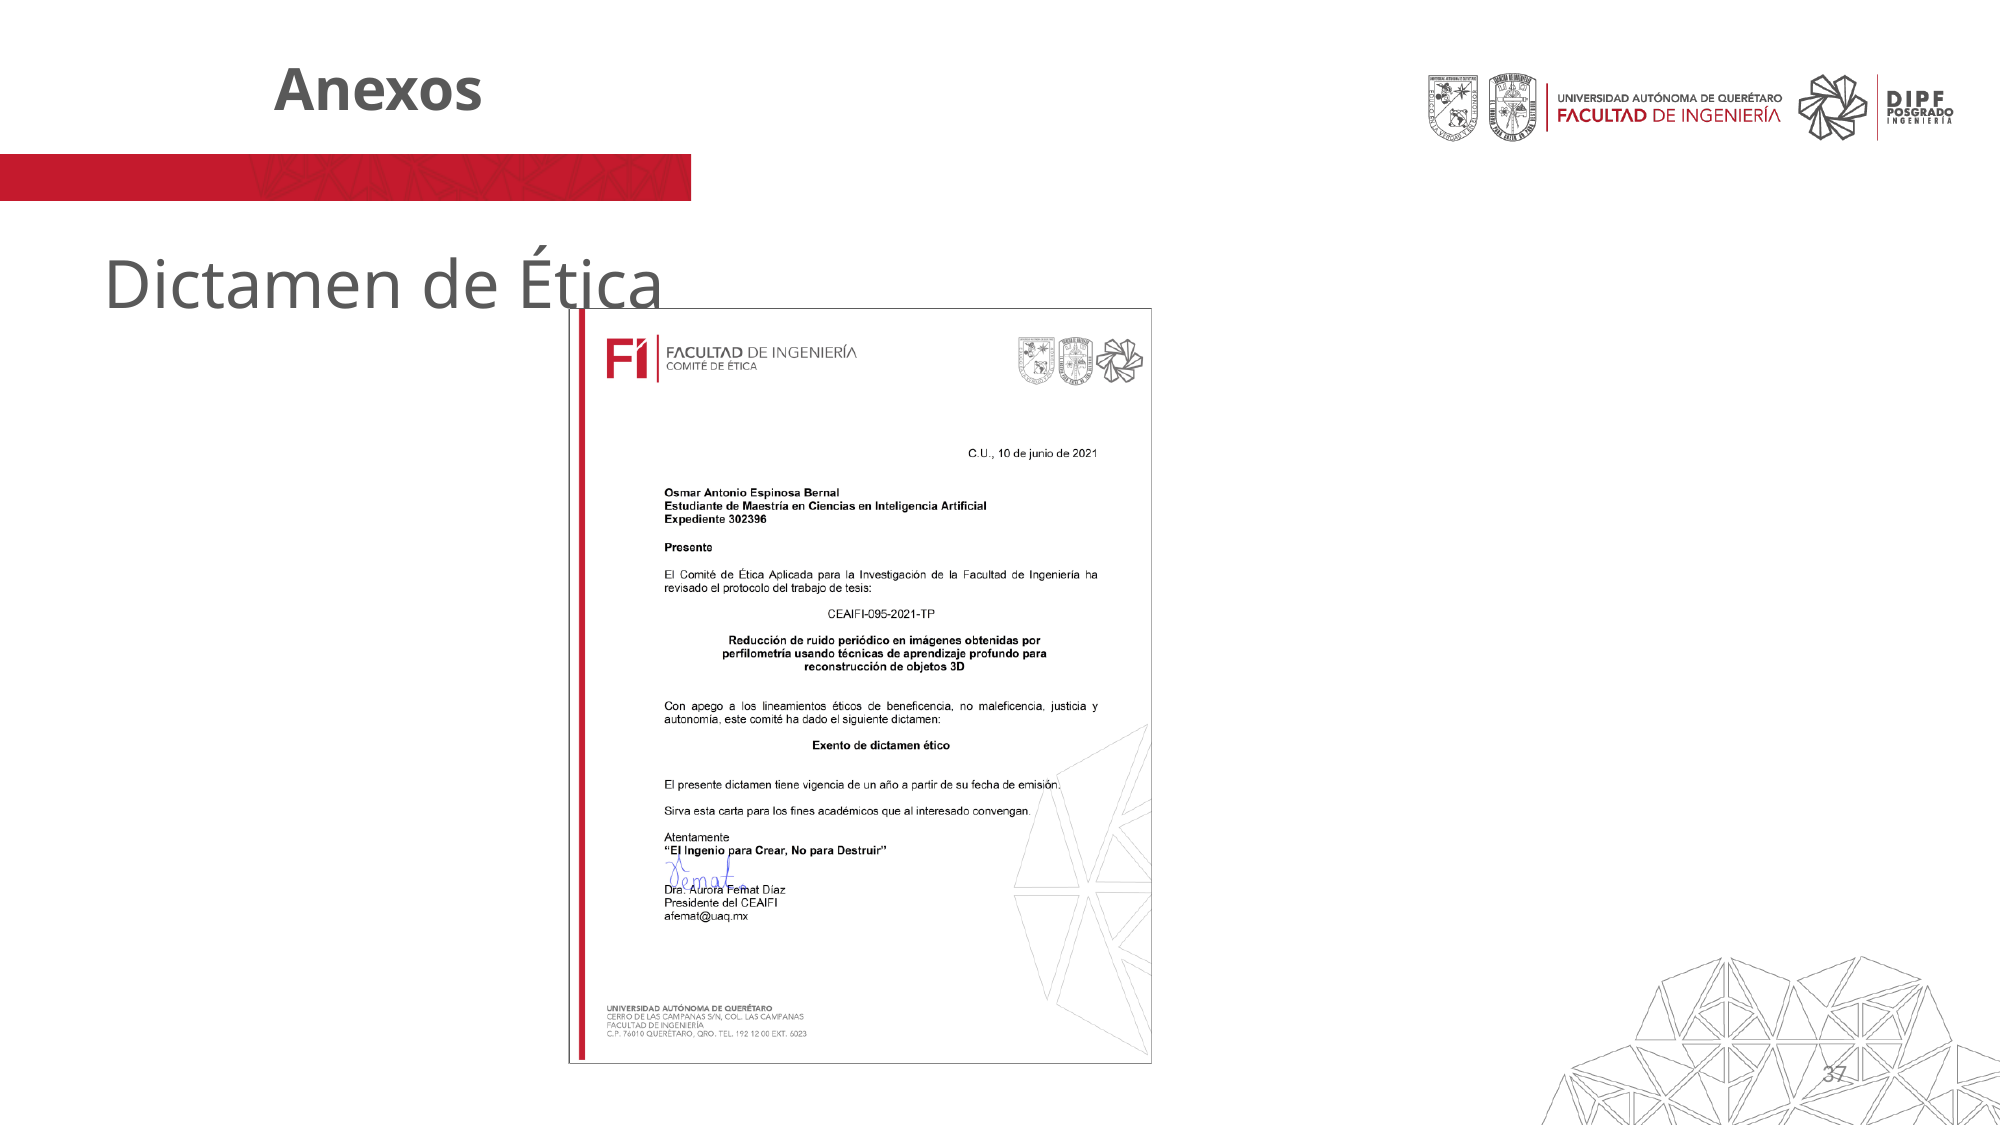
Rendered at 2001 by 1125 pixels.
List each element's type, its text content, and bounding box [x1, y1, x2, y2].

picture [1521, 945, 2000, 1125]
picture [568, 308, 1152, 1064]
picture [0, 154, 692, 201]
text_box Anexos [66, 14, 692, 154]
text_box Dictamen de Ética [88, 236, 1979, 401]
picture [1422, 66, 1959, 160]
